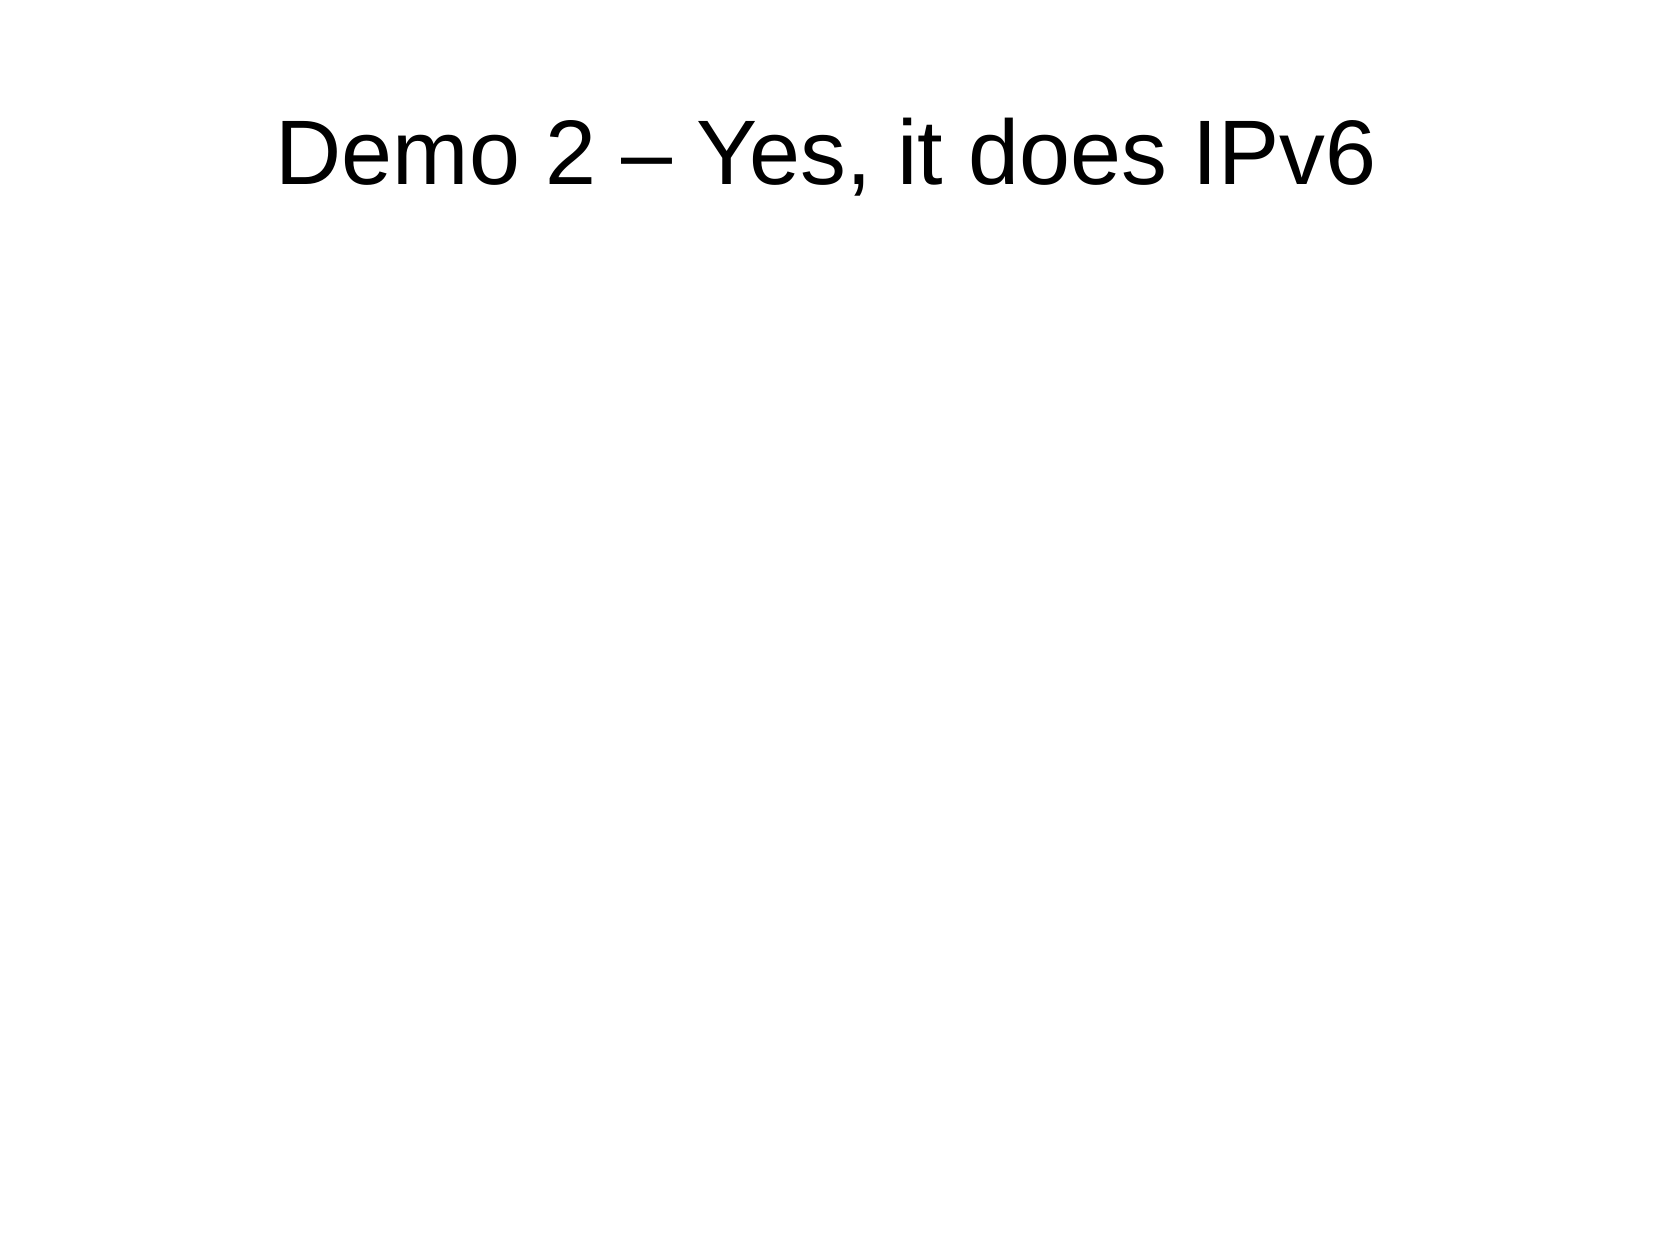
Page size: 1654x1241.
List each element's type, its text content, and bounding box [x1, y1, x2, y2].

title Demo 2 – Yes, it does IPv6 [82, 49, 1571, 257]
